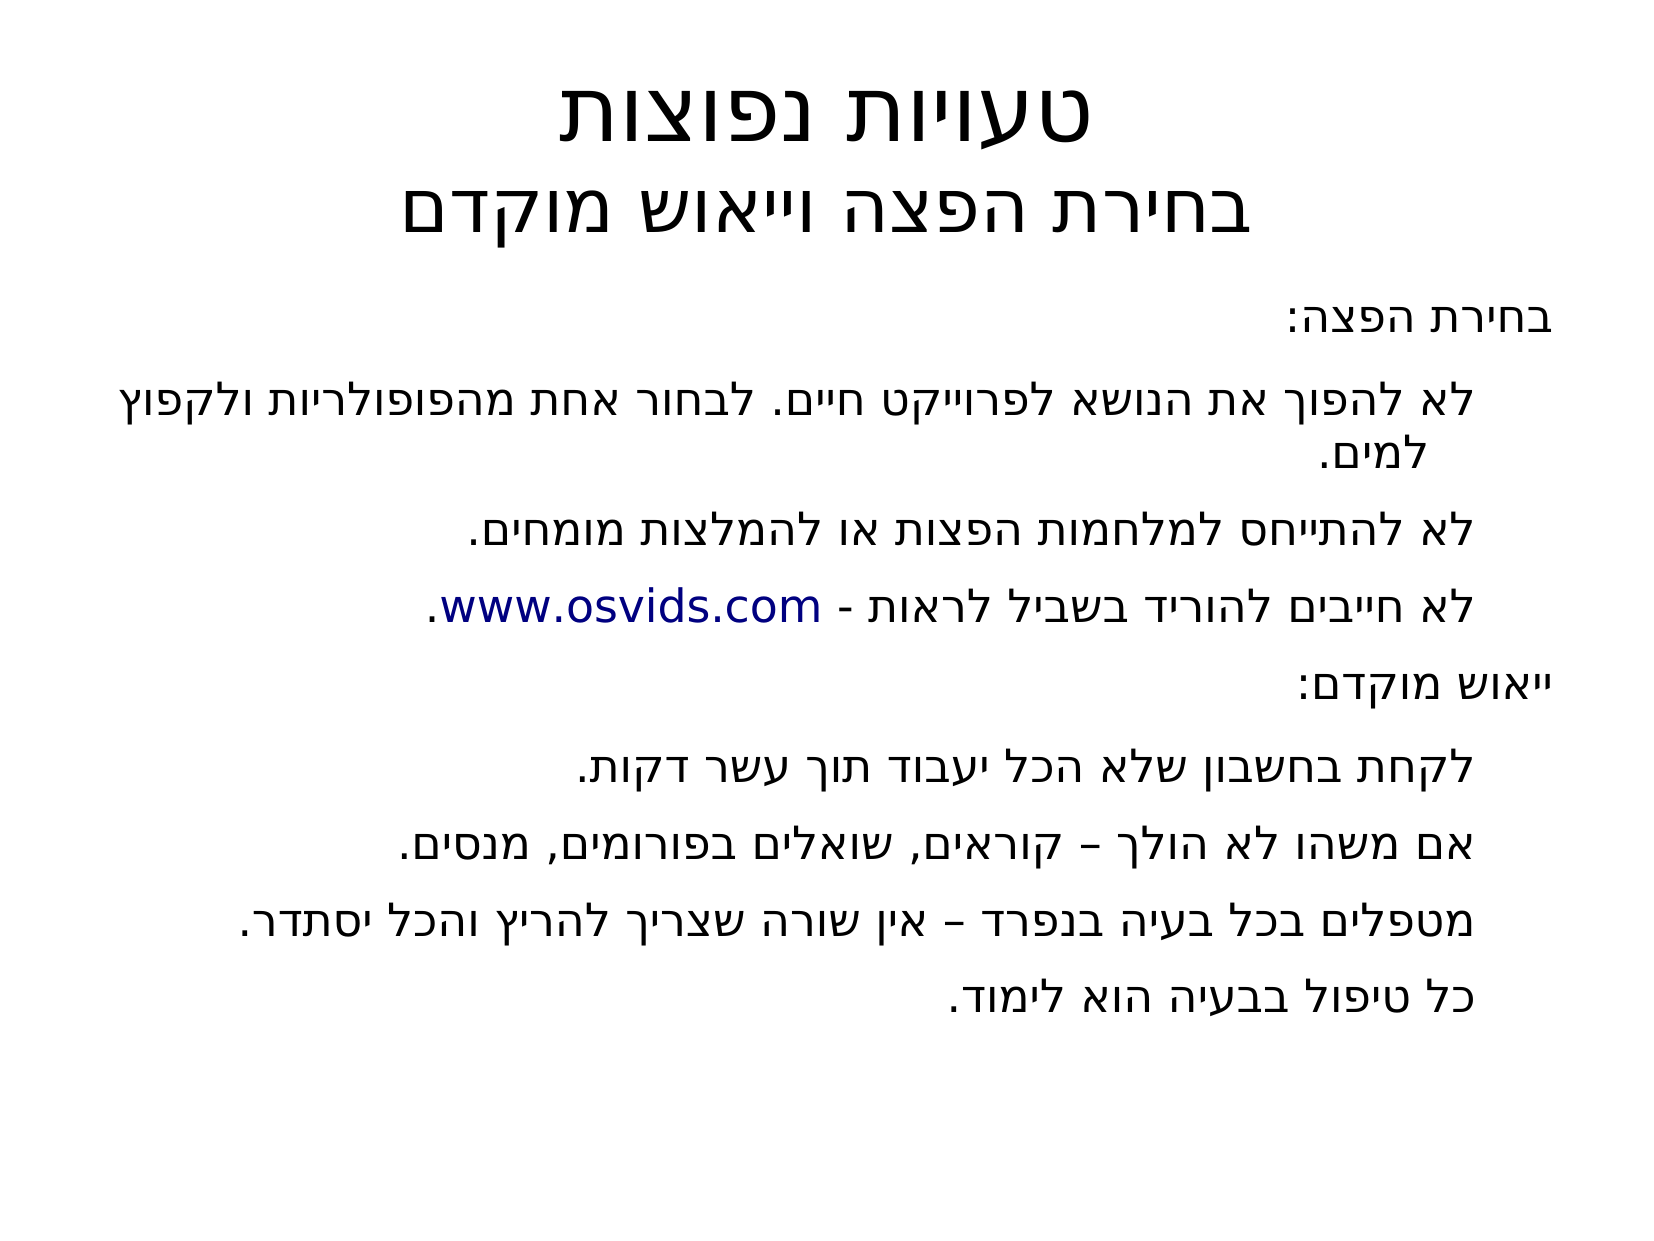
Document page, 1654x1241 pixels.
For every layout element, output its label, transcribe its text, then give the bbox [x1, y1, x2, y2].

list בחירת הפצה: לא להפוך את הנושא לפרוייקט חיים. לבחור אחת מהפופולריות ולקפוץ למים. לא להתייחס למלחמות הפצות או להמלצות מומחים. לא חייבים להוריד בשביל לראות - www.osvids.com. ייאוש מוקדם: לקחת בחשבון שלא הכל יעבוד תוך עשר דקות. אם משהו לא הולך – קוראים, שואלים בפורומים, מנסים. מטפלים בכל בעיה בנפרד – אין שורה שצריך להריץ והכל יסתדר. כל טיפול בבעיה הוא לימוד. [82, 290, 1571, 1109]
title טעויות נפוצות בחירת הפצה וייאוש מוקדם [82, 52, 1571, 254]
